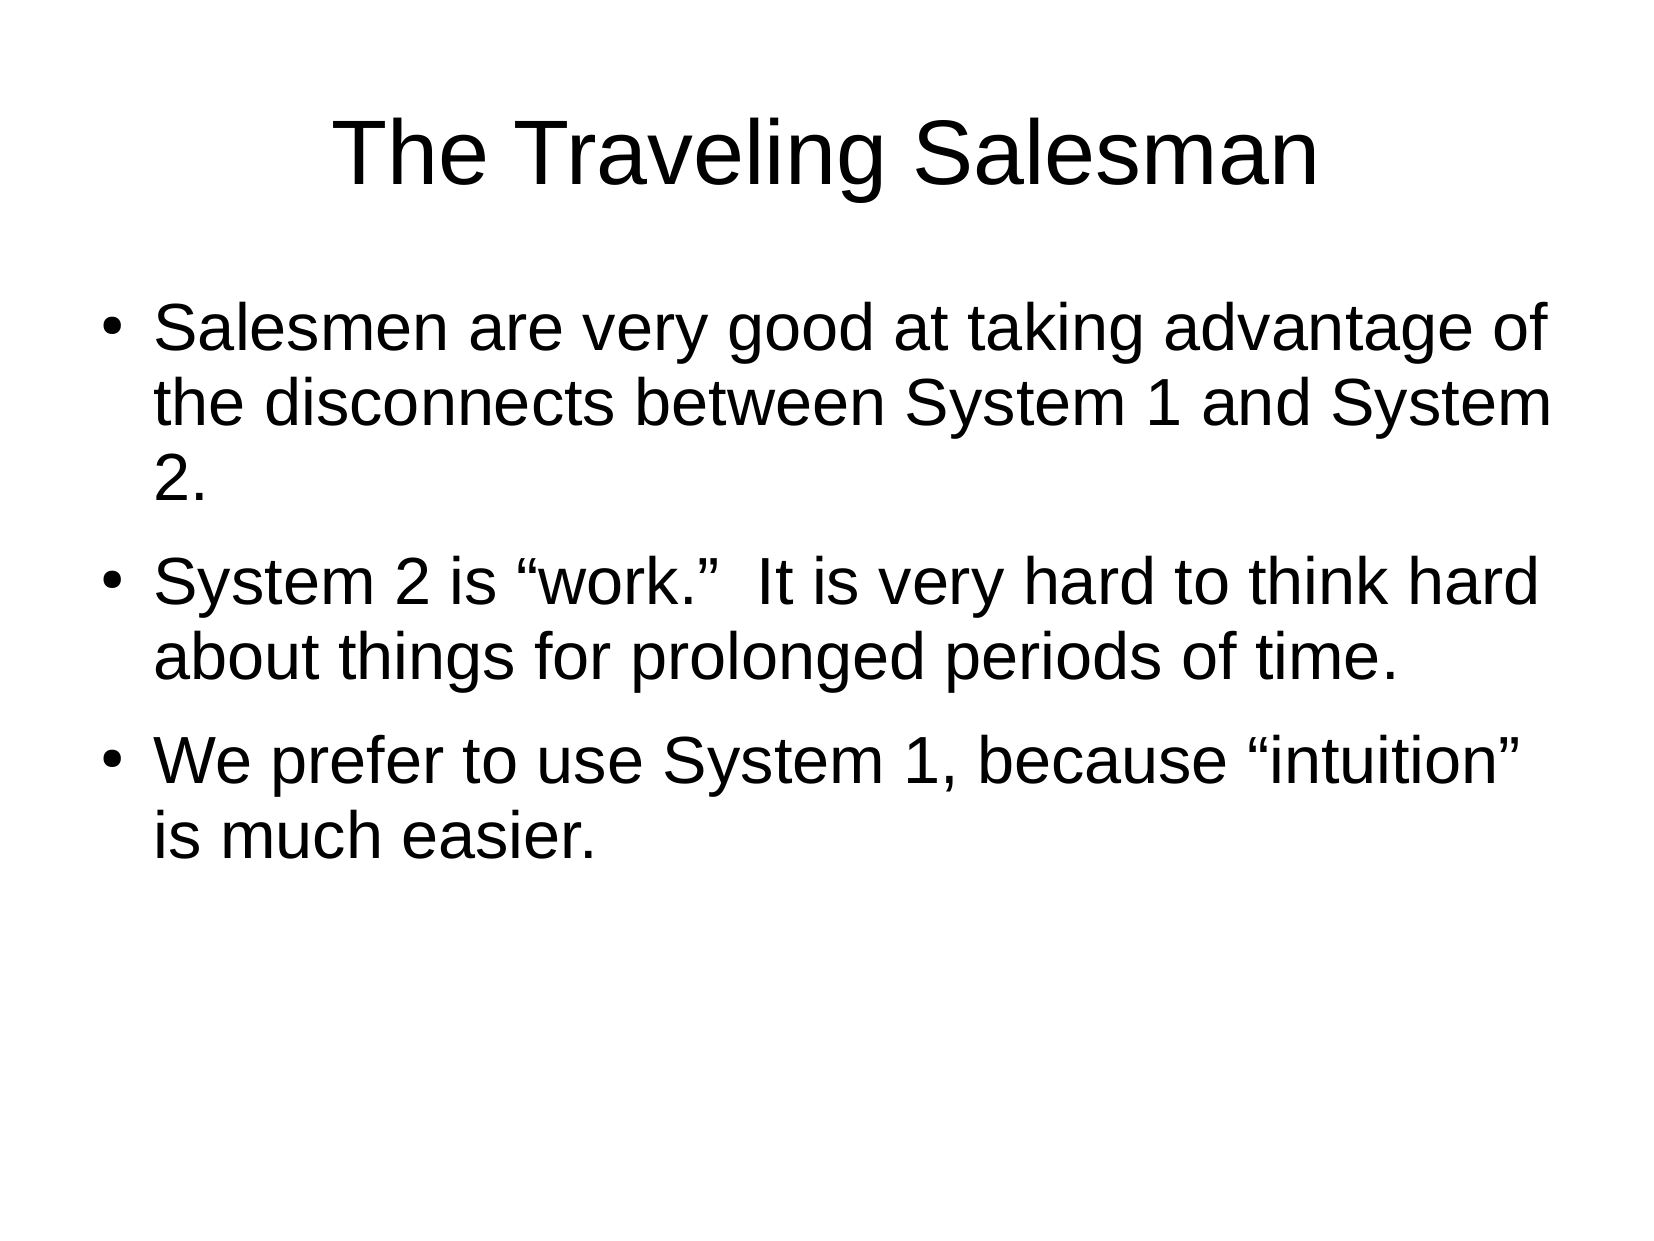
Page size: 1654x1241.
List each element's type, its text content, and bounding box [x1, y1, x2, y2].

list Salesmen are very good at taking advantage of the disconnects between System 1 and System 2. System 2 is “work.” It is very hard to think hard about things for prolonged periods of time. We prefer to use System 1, because “intuition” is much easier. [82, 290, 1571, 1010]
title The Traveling Salesman [82, 49, 1571, 257]
